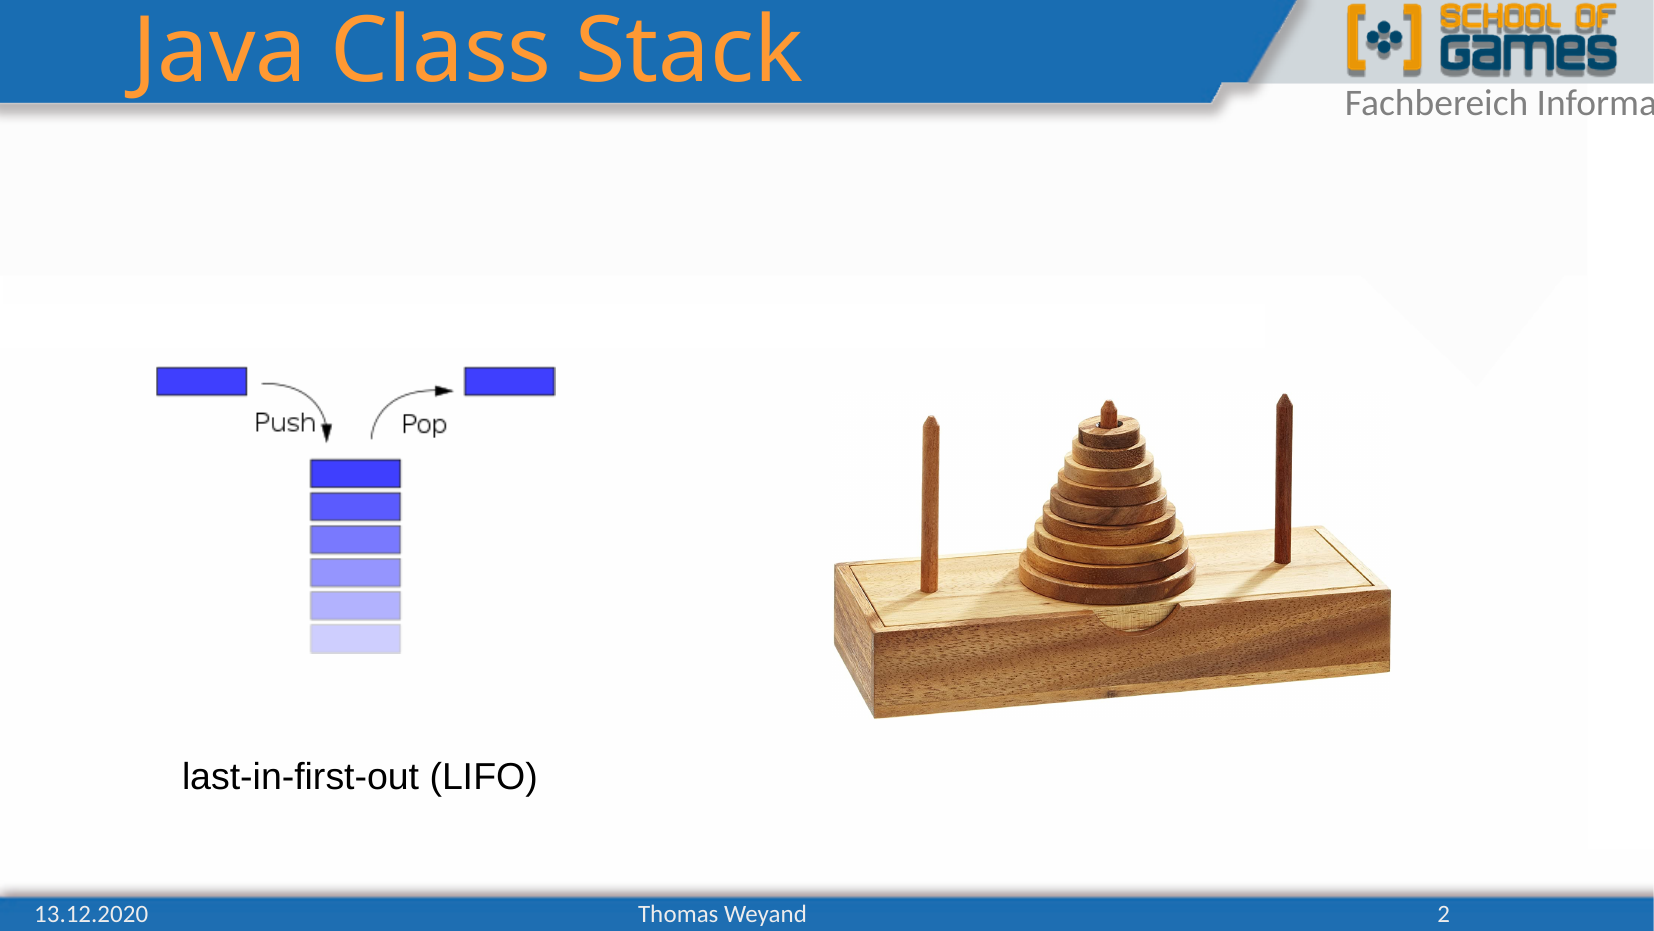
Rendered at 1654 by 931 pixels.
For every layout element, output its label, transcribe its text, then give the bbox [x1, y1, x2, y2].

picture [1644, 107, 1651, 113]
text_box Thomas Weyand [449, 888, 997, 931]
text_box <Foliennummer> [1132, 888, 1465, 931]
picture [832, 392, 1392, 720]
text_box 13.12.2020 [19, 888, 352, 931]
picture [1274, 0, 1654, 191]
text_box last-in-first-out (LIFO) [167, 747, 560, 805]
text_box Java Class Stack [118, 0, 1145, 142]
picture [155, 366, 556, 654]
